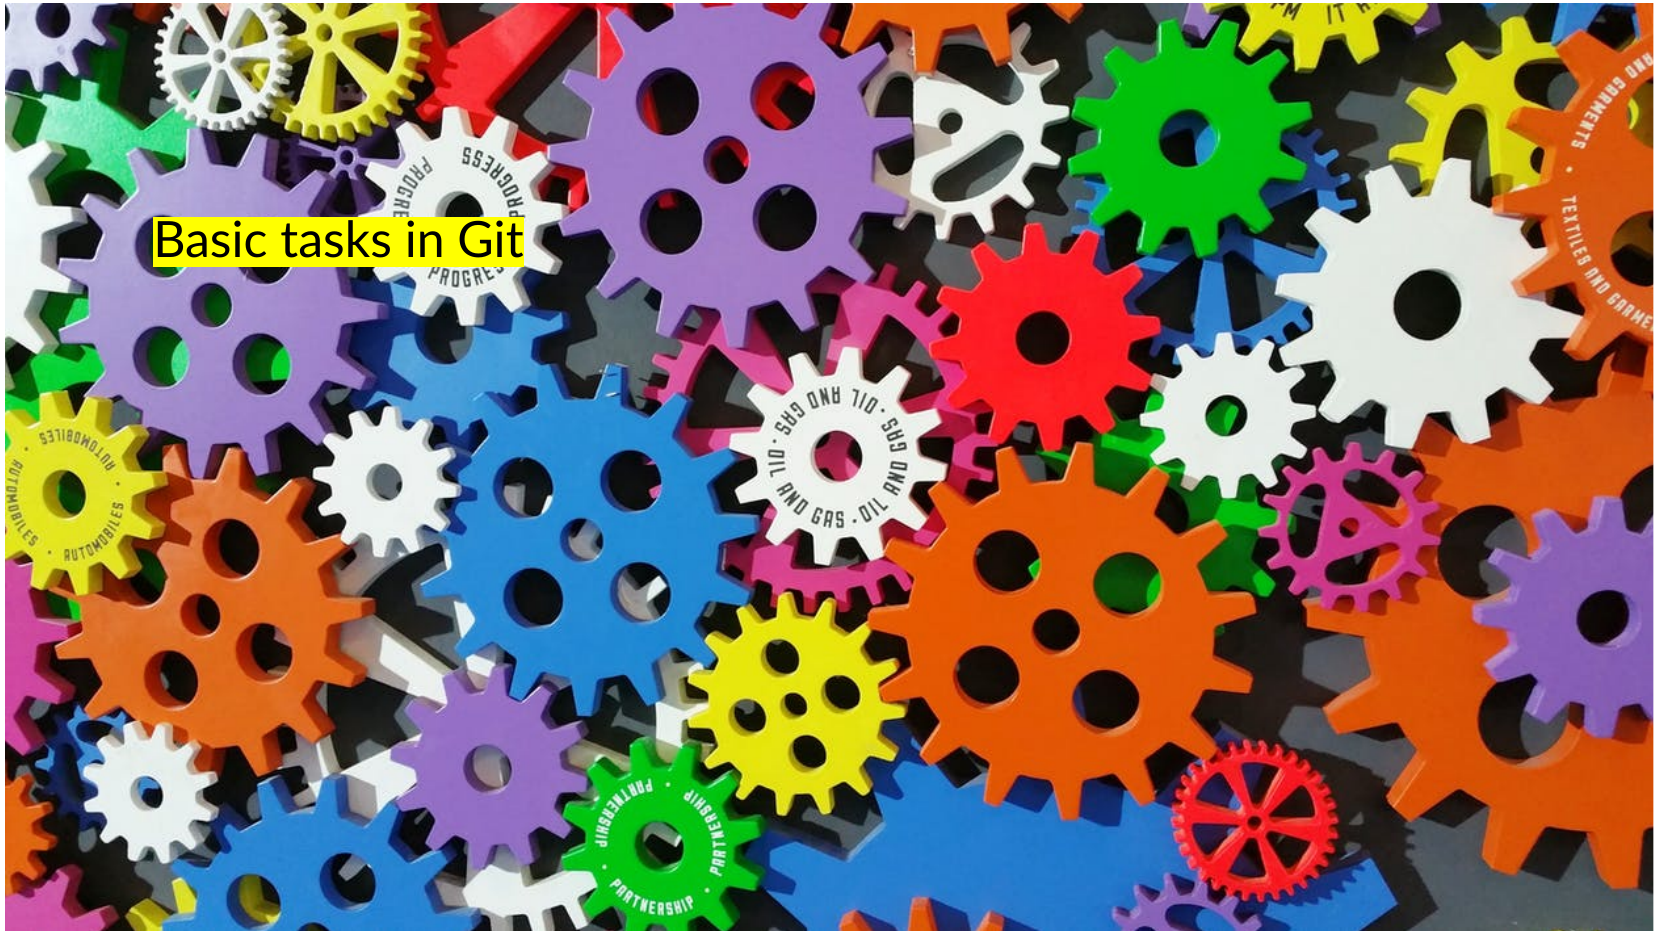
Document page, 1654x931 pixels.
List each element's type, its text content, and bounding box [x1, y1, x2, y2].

picture [5, 3, 1654, 931]
list Basic tasks in Git [82, 217, 1571, 839]
